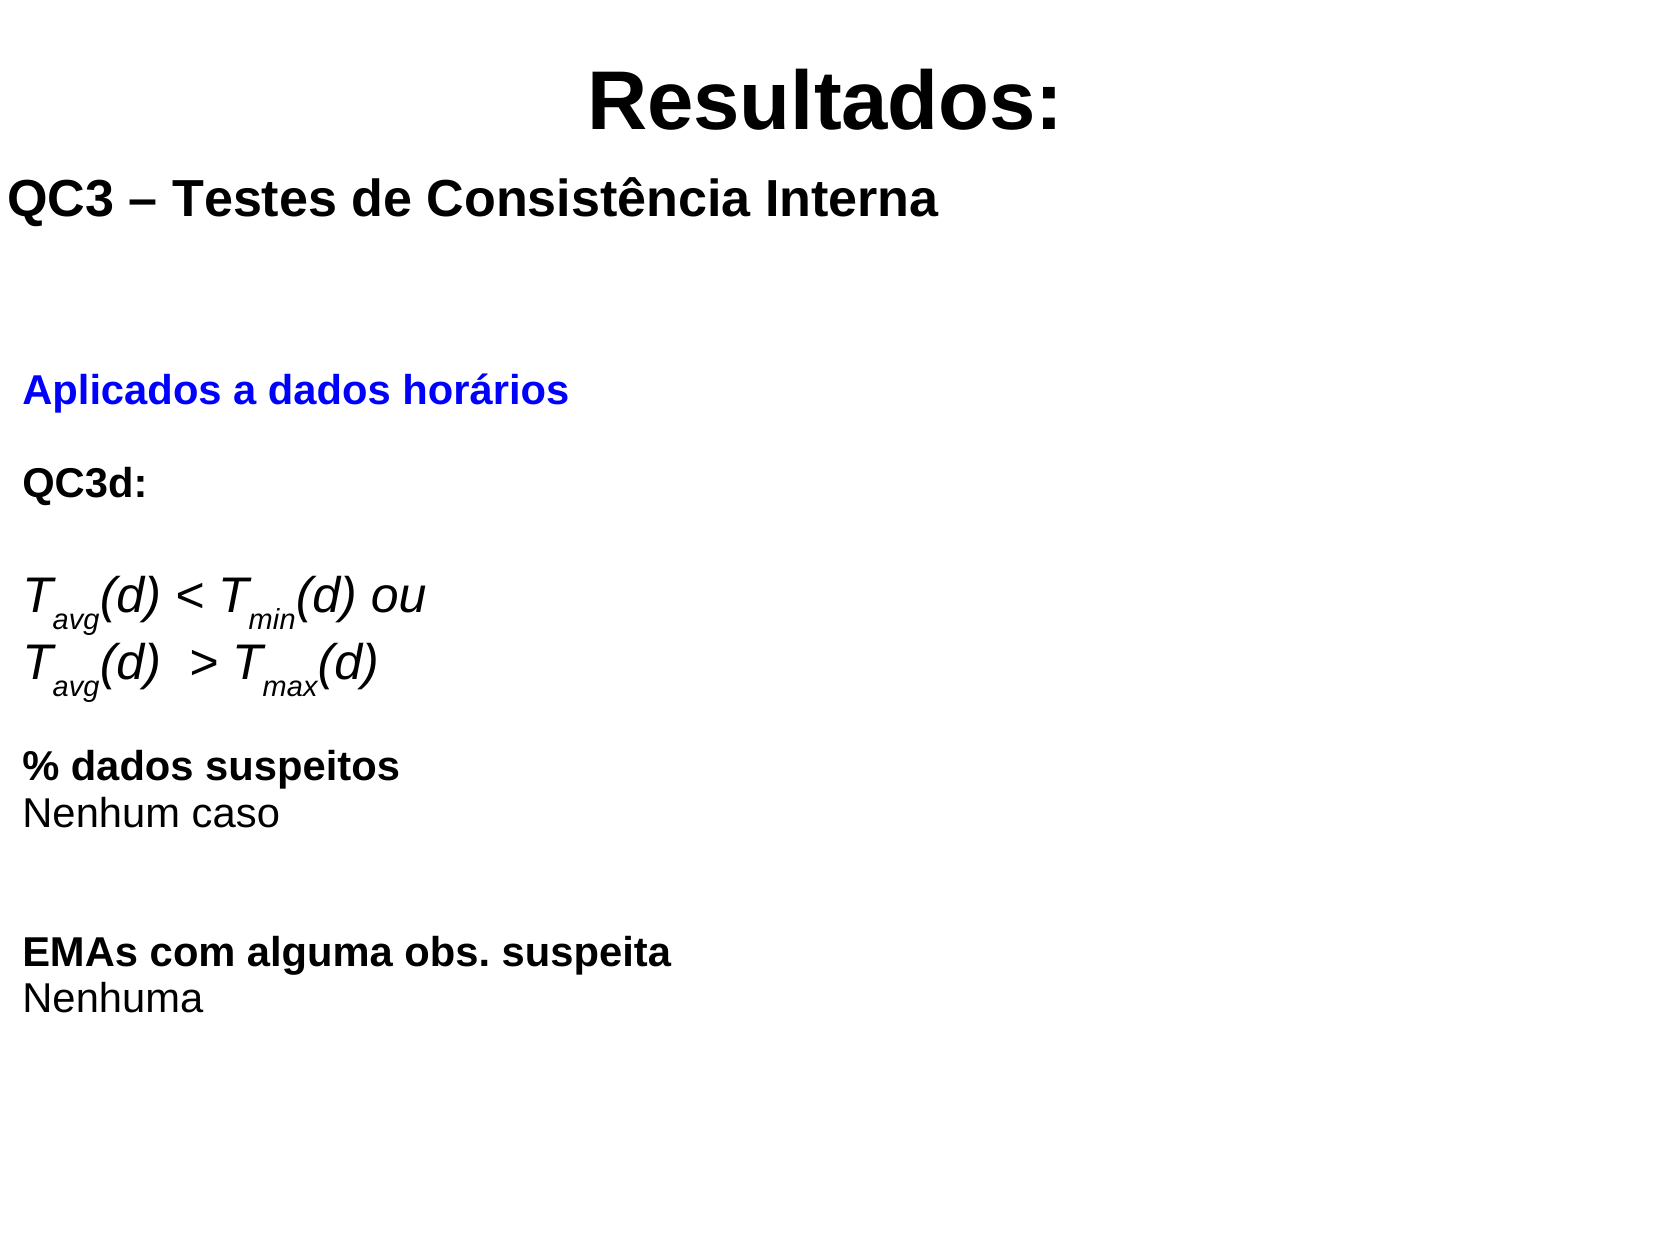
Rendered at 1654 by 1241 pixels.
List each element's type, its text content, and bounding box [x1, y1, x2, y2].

text_box Resultados: [82, 49, 1569, 255]
text_box Aplicados a dados horários QC3d: Tavg(d) < Tmin(d) ou Tavg(d) > Tmax(d) % dados suspeitos Nenhum caso EMAs com alguma obs. suspeita Nenhuma [7, 360, 833, 1173]
text_box QC3 – Testes de Consistência Interna [7, 168, 1501, 406]
